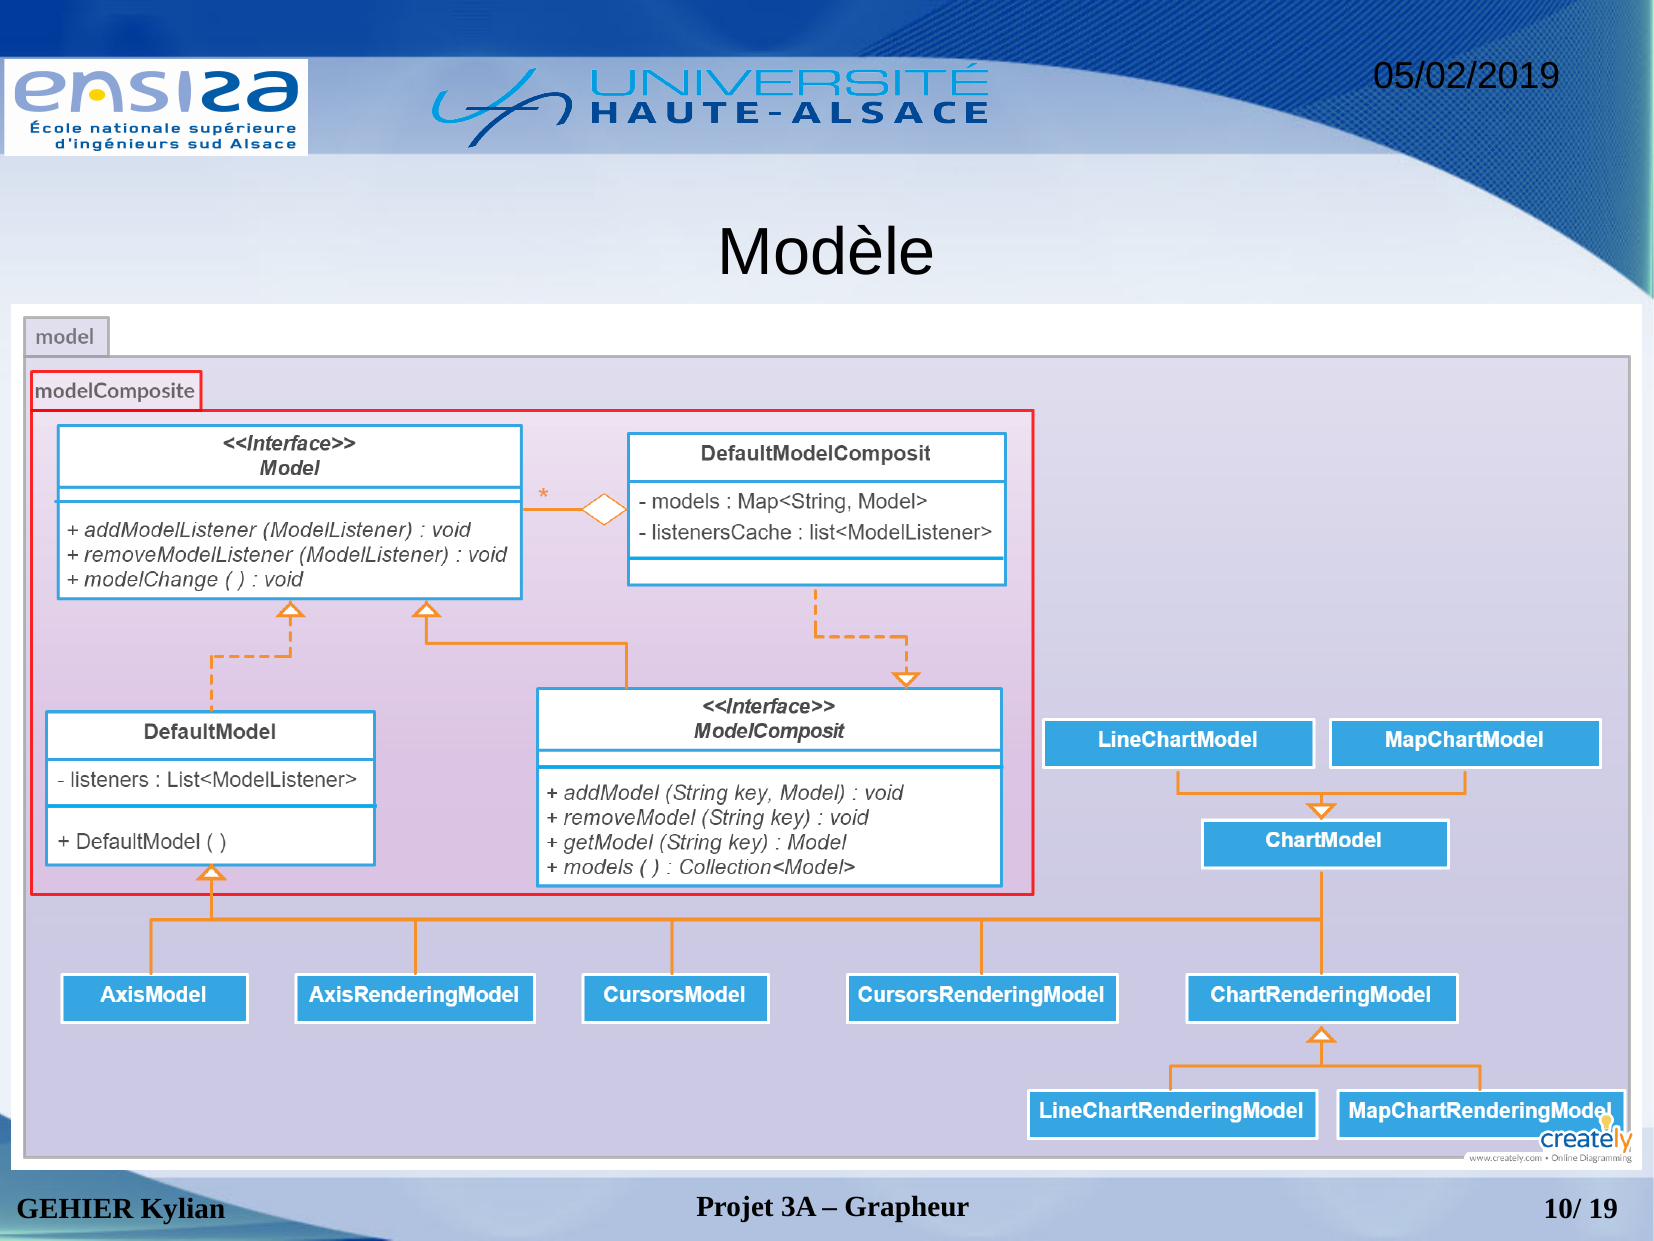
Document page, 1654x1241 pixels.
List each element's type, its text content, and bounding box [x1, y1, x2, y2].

title Modèle [118, 192, 1536, 304]
picture [0, 0, 1654, 1241]
